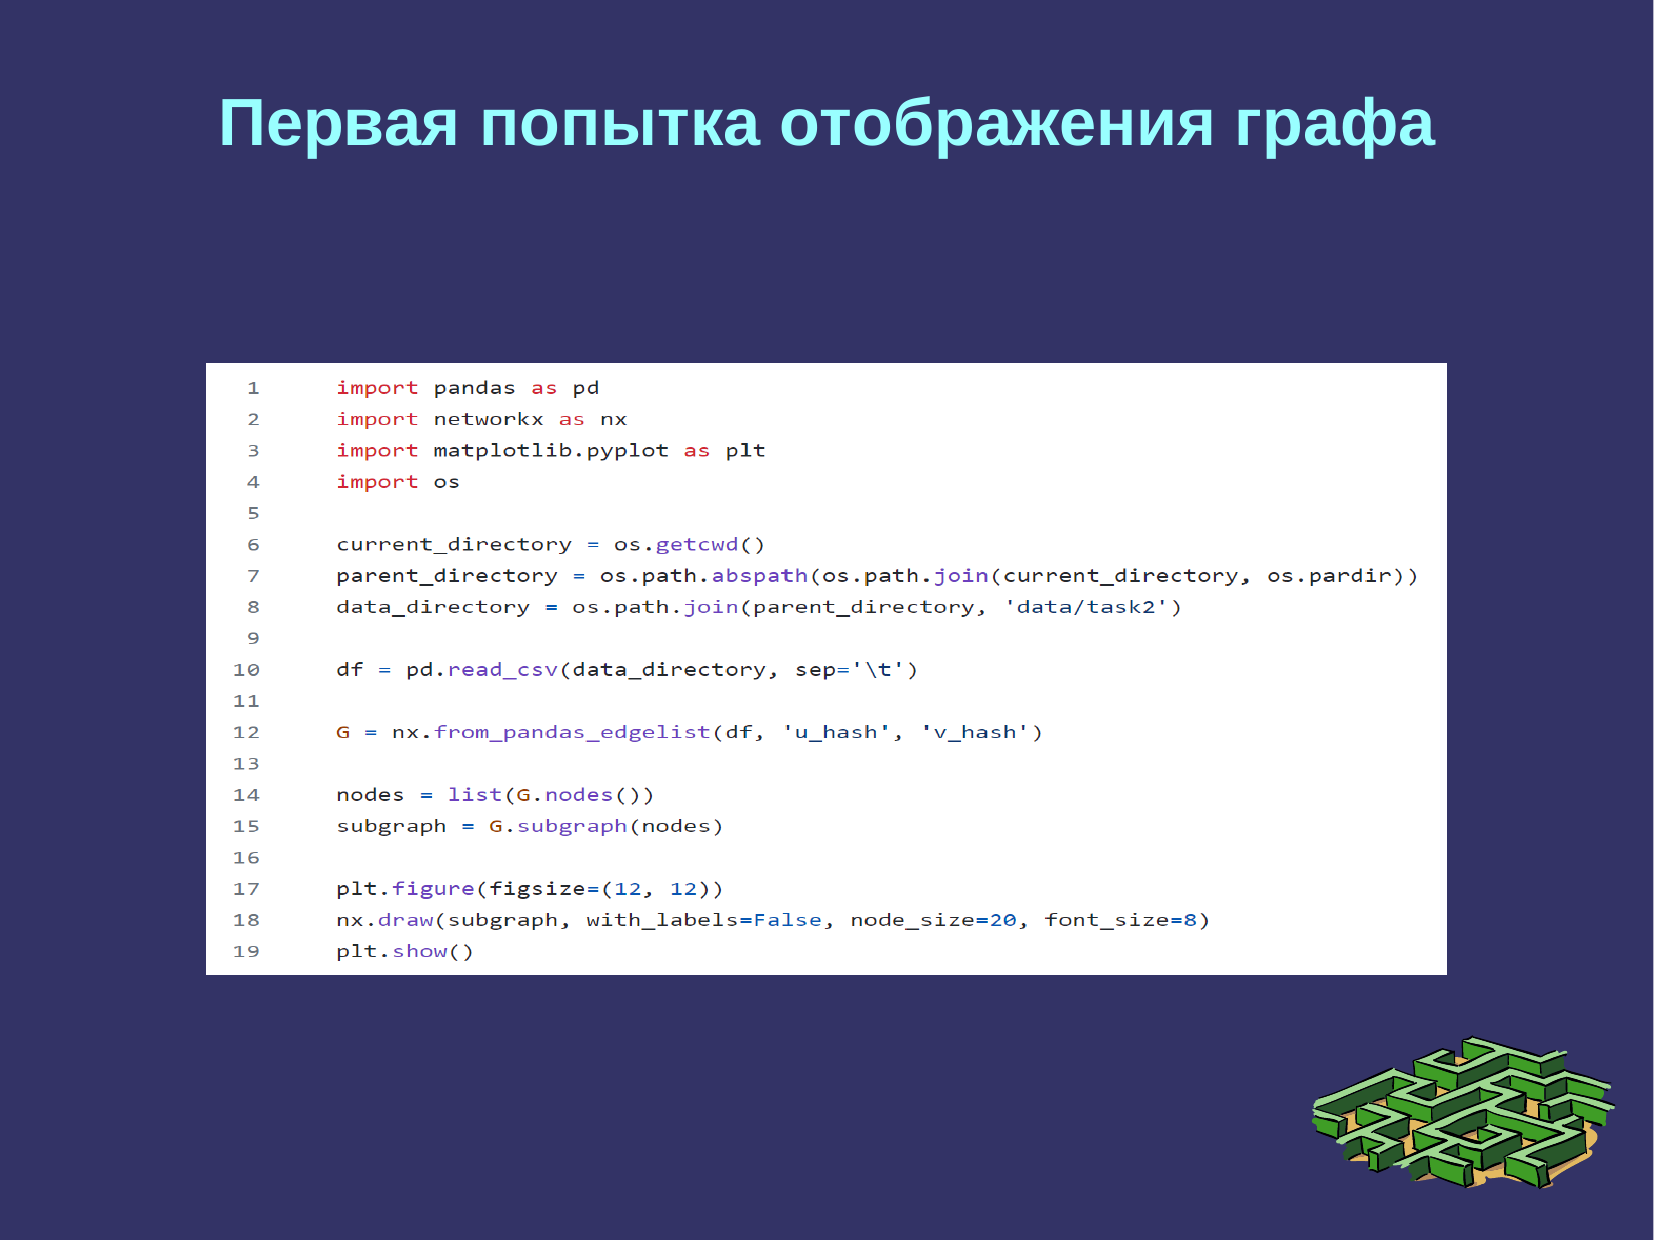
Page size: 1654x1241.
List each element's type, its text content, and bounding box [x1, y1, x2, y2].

title Первая попытка отображения графа [121, 19, 1534, 227]
picture [206, 363, 1447, 975]
